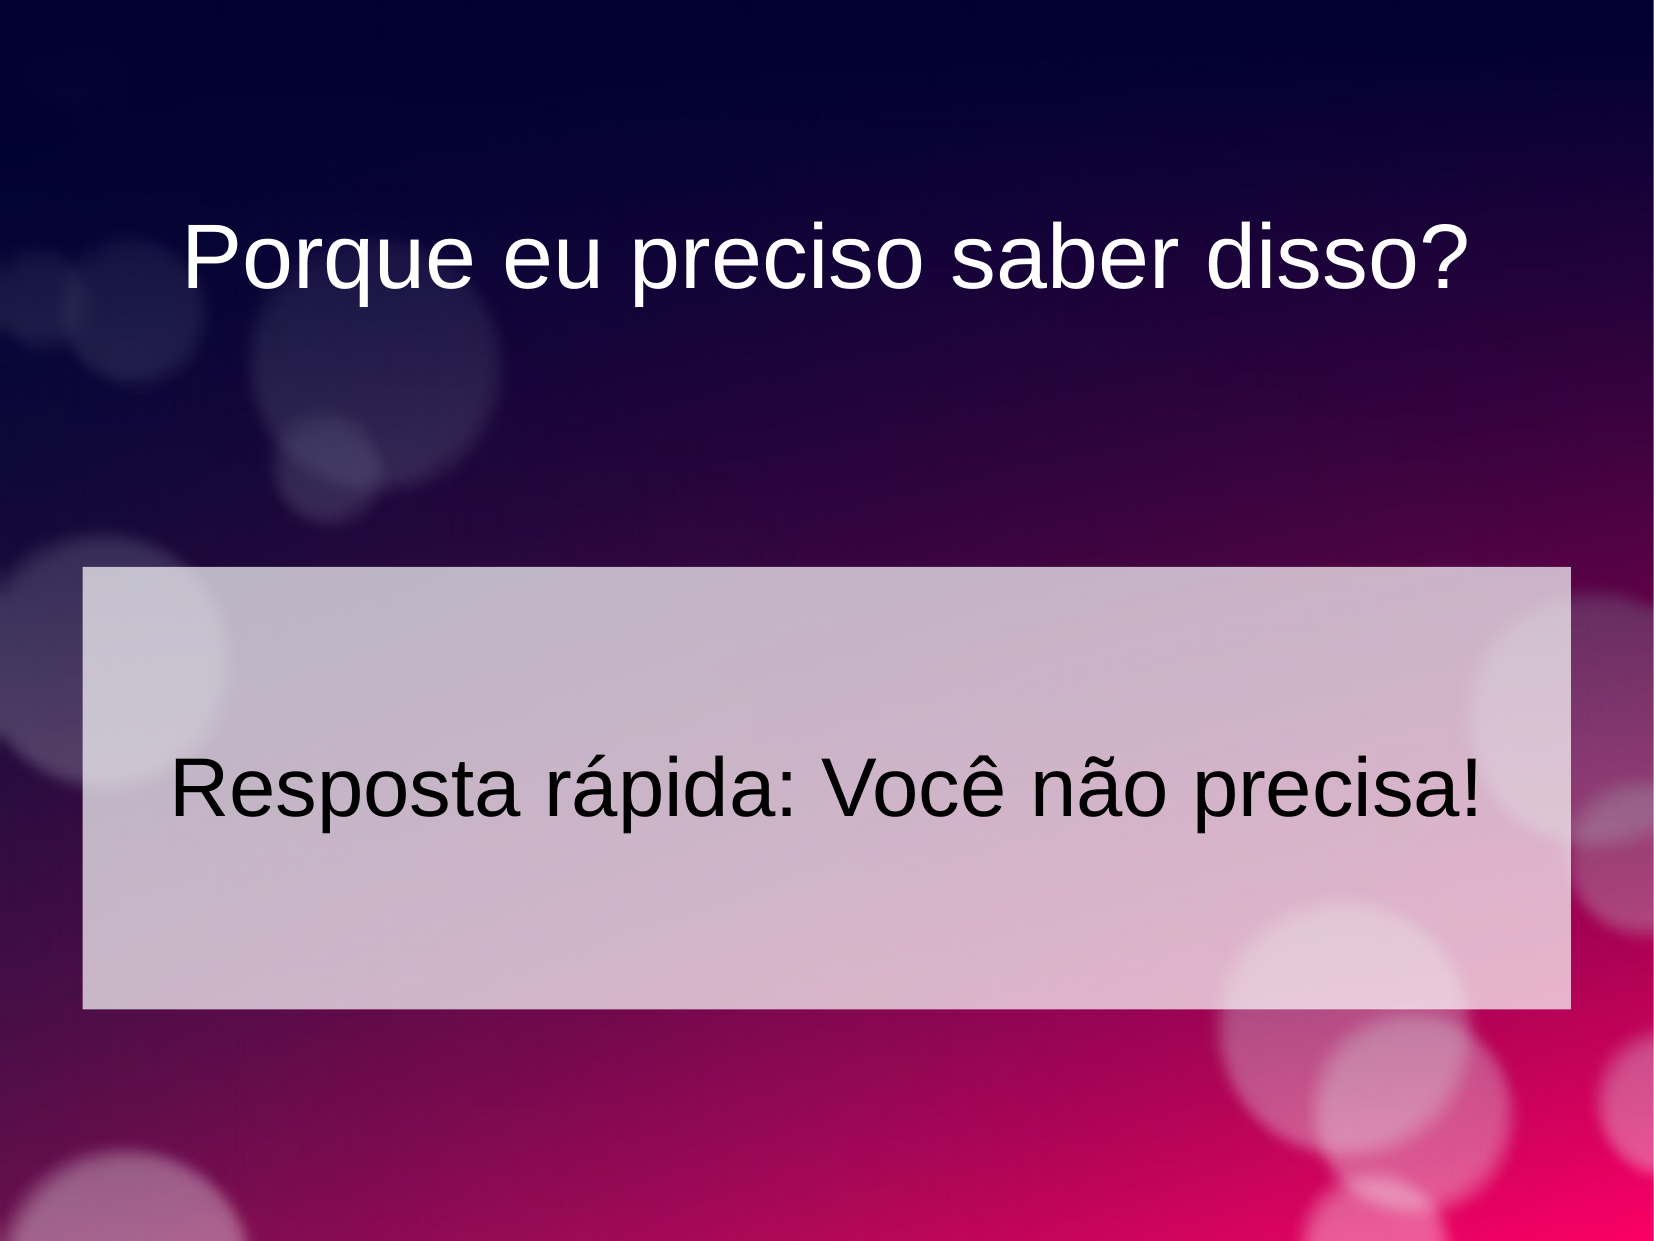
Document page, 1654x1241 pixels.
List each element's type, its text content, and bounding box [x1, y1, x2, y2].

picture [0, 0, 1654, 1241]
title Porque eu preciso saber disso? [82, 94, 1571, 420]
text_box Resposta rápida: Você não precisa! [82, 566, 1571, 1010]
